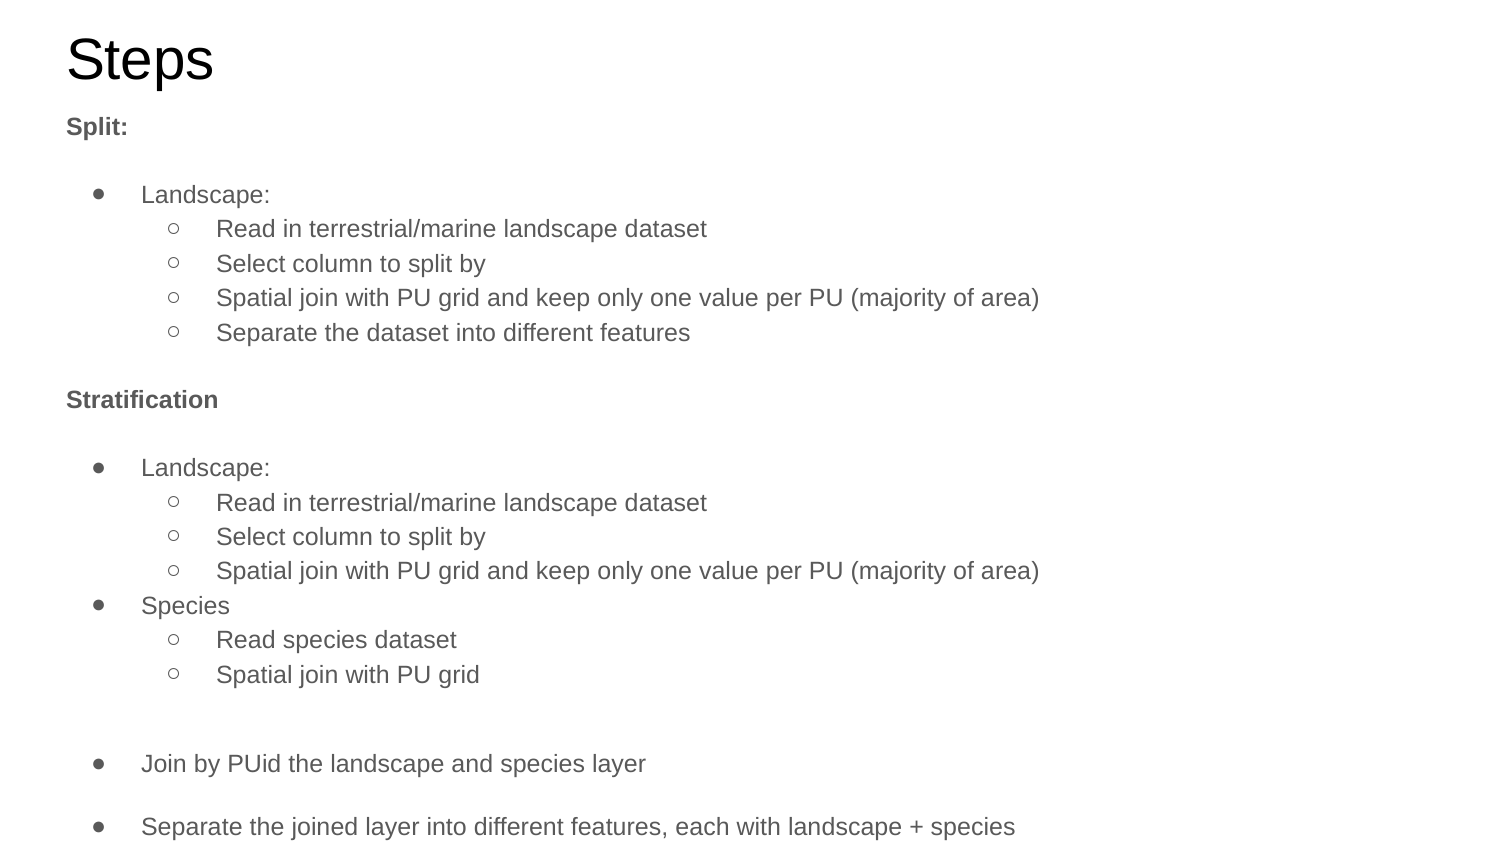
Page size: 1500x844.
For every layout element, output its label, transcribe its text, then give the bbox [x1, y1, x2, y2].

list Split: Landscape: Read in terrestrial/marine landscape dataset Select column to split by Spatial join with PU grid and keep only one value per PU (majority of area) Separate the dataset into different features Stratification Landscape: Read in terrestrial/marine landscape dataset Select column to split by Spatial join with PU grid and keep only one value per PU (majority of area) Species Read species dataset Spatial join with PU grid Join by PUid the landscape and species layer Separate the joined layer into different features, each with landscape + species [51, 91, 1449, 823]
title Steps [51, 6, 1449, 91]
